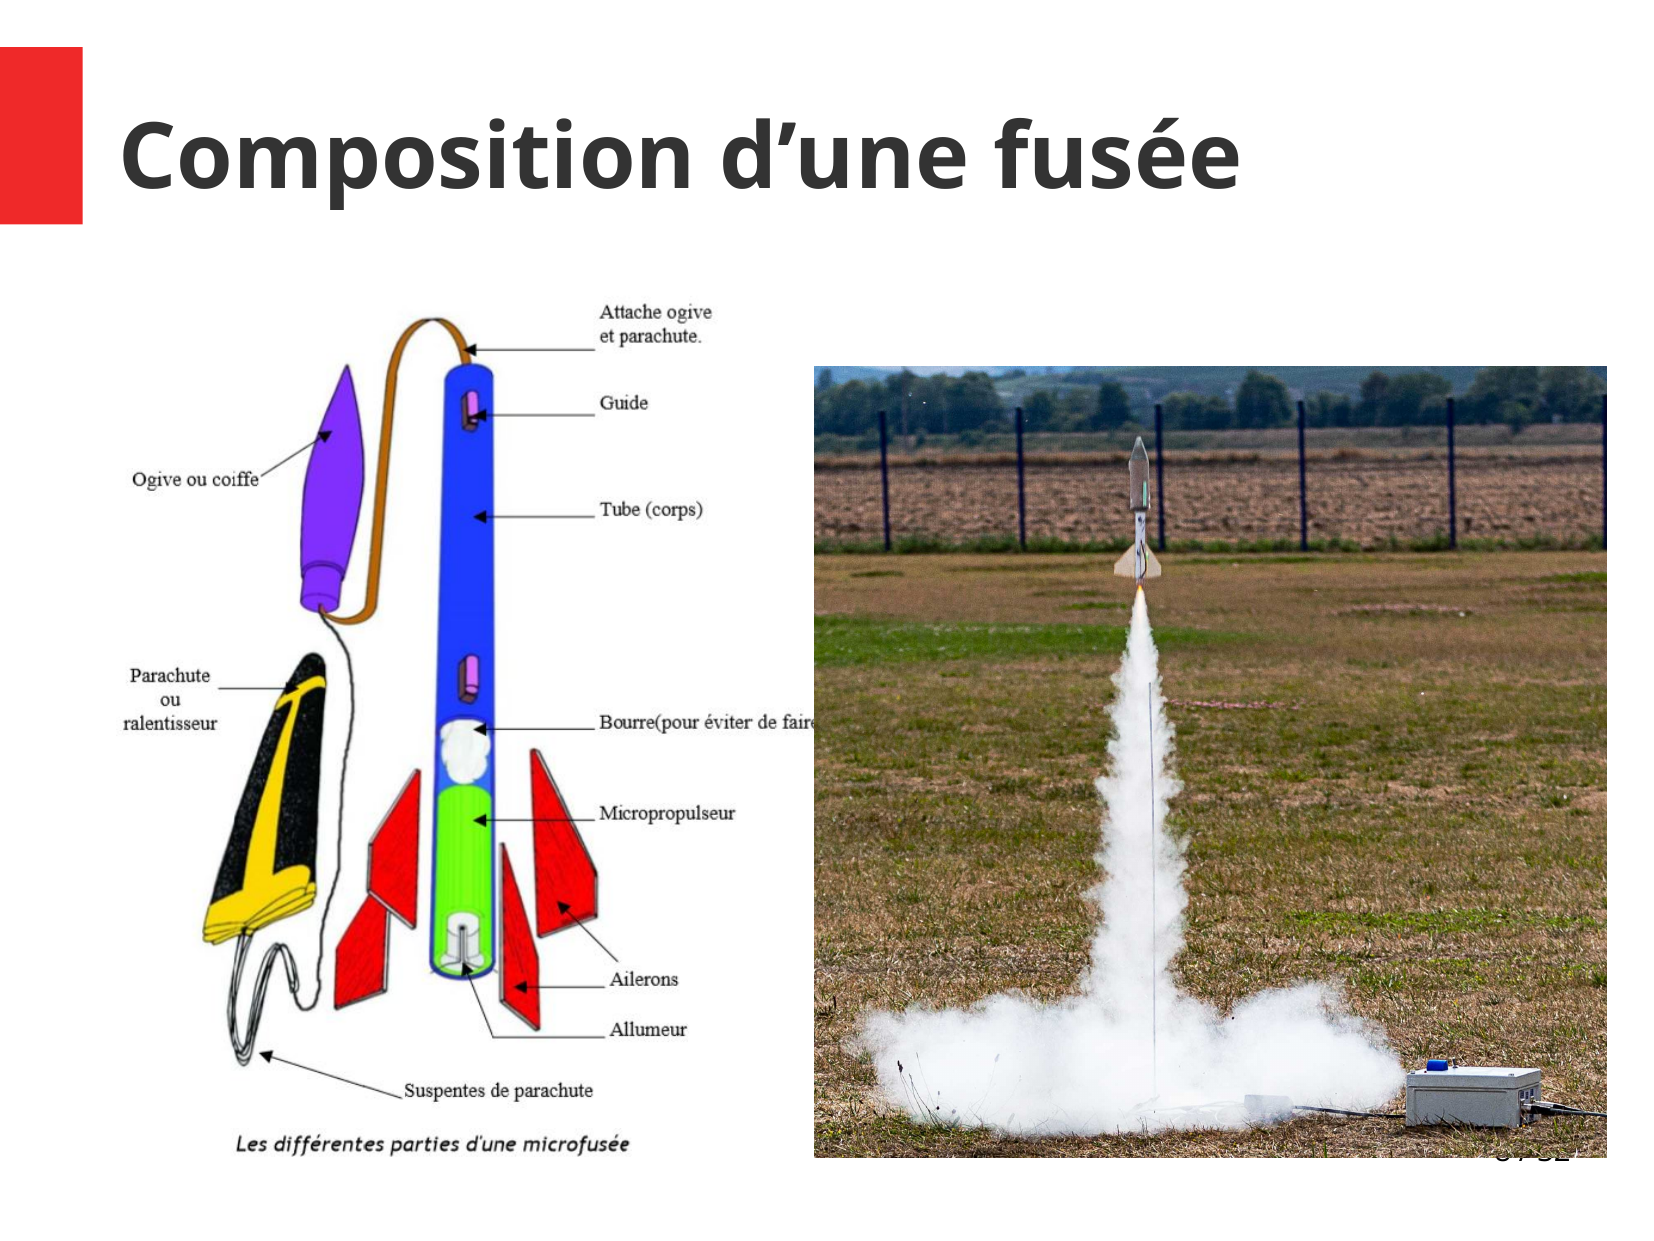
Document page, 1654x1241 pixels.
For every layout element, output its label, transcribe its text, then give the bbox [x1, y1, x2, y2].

picture [59, 277, 1607, 1182]
title Composition d’une fusée [118, 49, 1571, 257]
